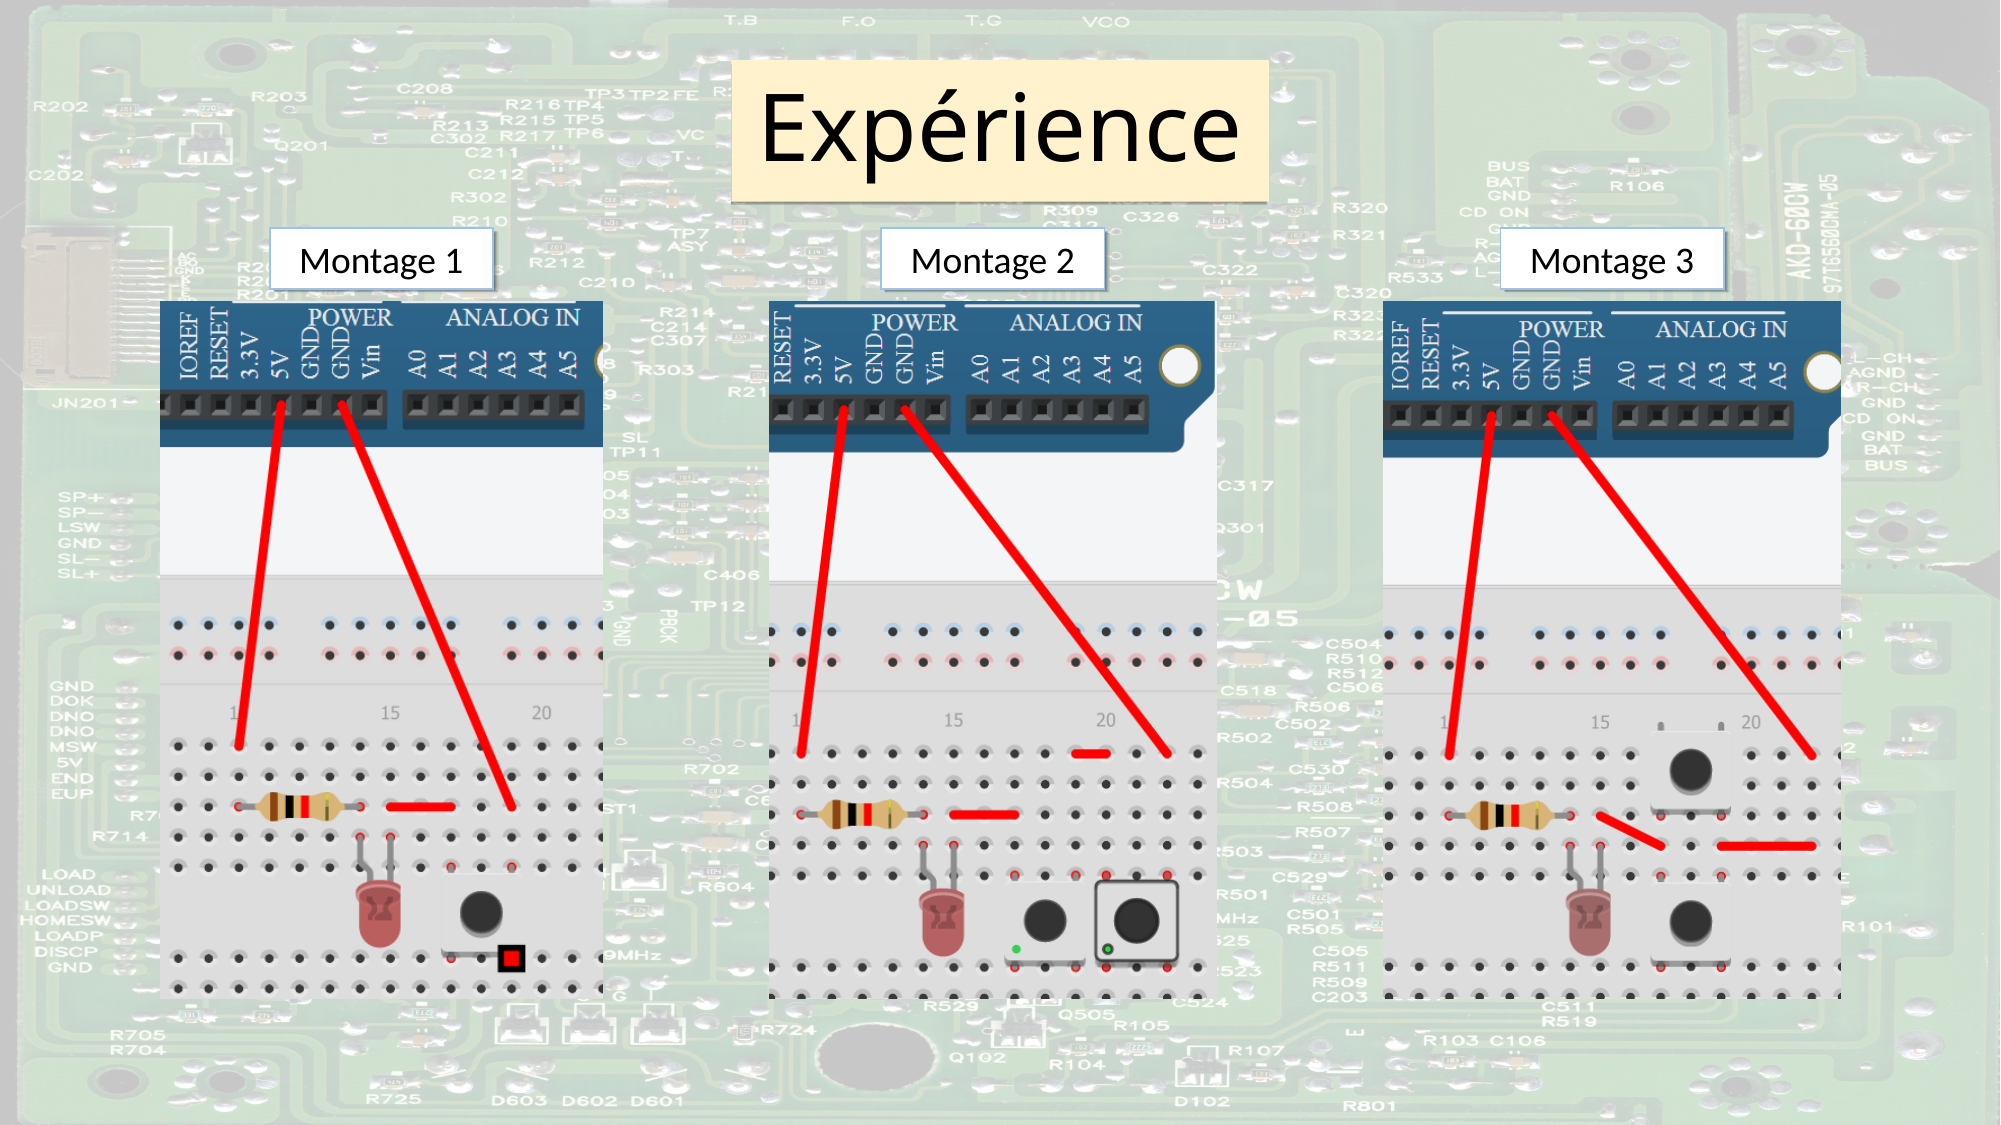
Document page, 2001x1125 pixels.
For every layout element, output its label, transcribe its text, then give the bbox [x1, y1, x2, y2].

picture [769, 301, 1217, 999]
text_box Montage 1 [269, 228, 494, 289]
picture [1383, 301, 1841, 999]
text_box Montage 2 [881, 228, 1105, 289]
text_box Montage 3 [1500, 228, 1724, 289]
title Expérience [731, 59, 1269, 202]
picture [160, 301, 603, 999]
